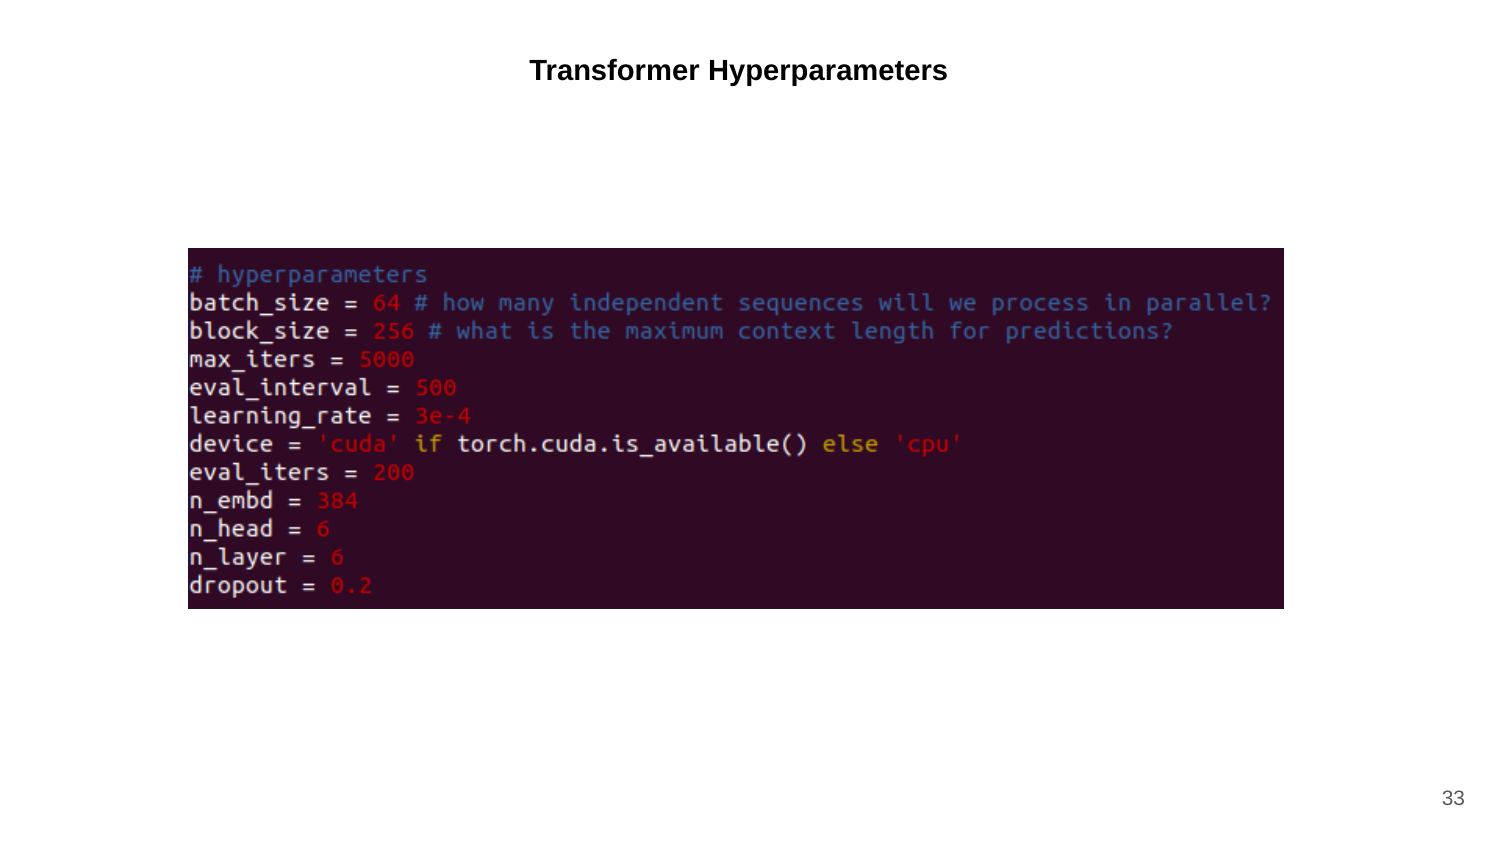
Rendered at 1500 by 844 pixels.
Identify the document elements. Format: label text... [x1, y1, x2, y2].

picture [188, 248, 1284, 609]
slide_number <number> [1389, 764, 1480, 830]
text_box Transformer Hyperparameters [514, 36, 972, 106]
